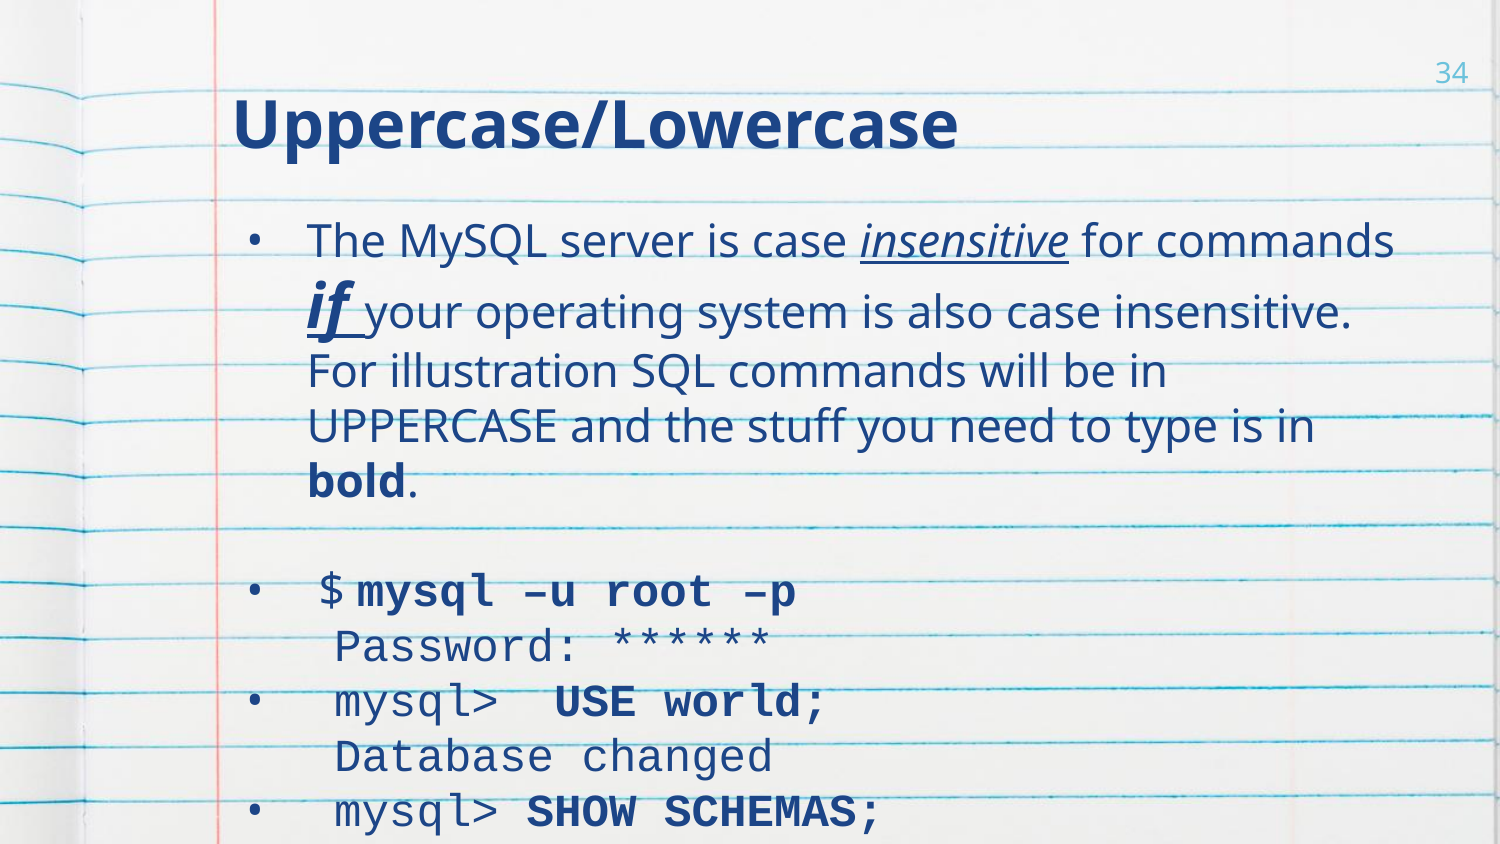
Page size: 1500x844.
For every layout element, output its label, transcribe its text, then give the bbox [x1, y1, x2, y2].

list The MySQL server is case insensitive for commands if your operating system is also case insensitive. For illustration SQL commands will be in UPPERCASE and the stuff you need to type is in bold. $ mysql –u root –p Password: ****** mysql> USE world; Database changed mysql> SHOW SCHEMAS; [231, 211, 1425, 748]
picture [0, 0, 1500, 844]
slide_number <number> [1378, 41, 1469, 107]
title Uppercase/Lowercase [231, 21, 1425, 162]
